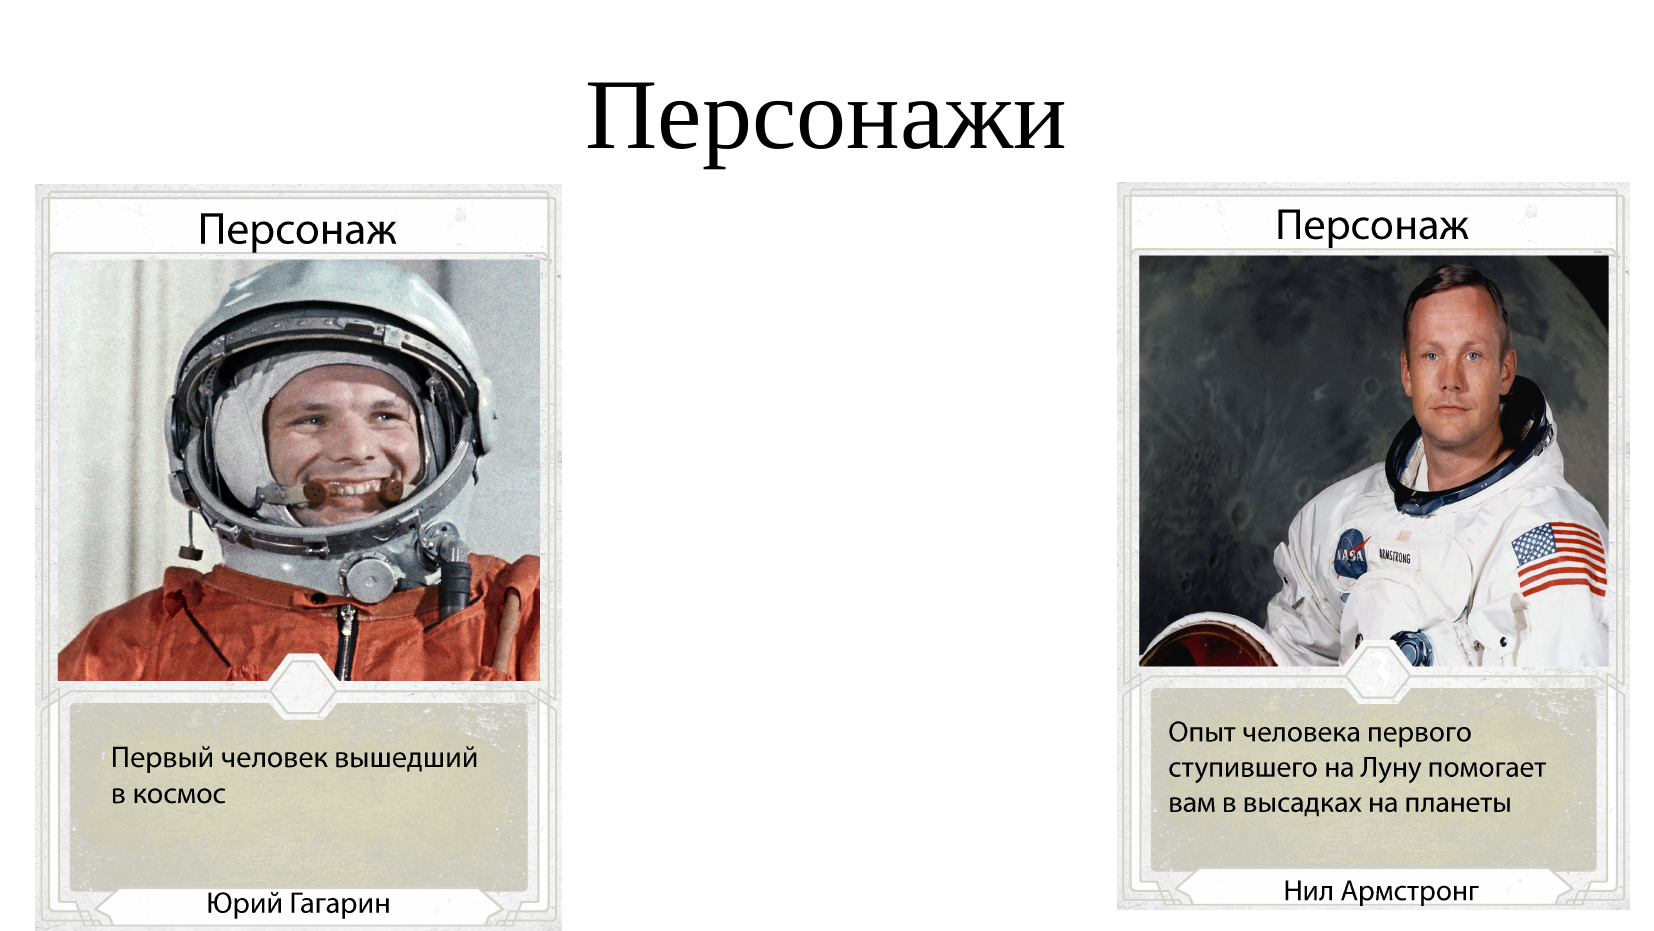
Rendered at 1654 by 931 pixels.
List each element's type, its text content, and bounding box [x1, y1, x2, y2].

title Персонажи [82, 37, 1571, 193]
picture [35, 184, 562, 931]
picture [1117, 182, 1630, 910]
